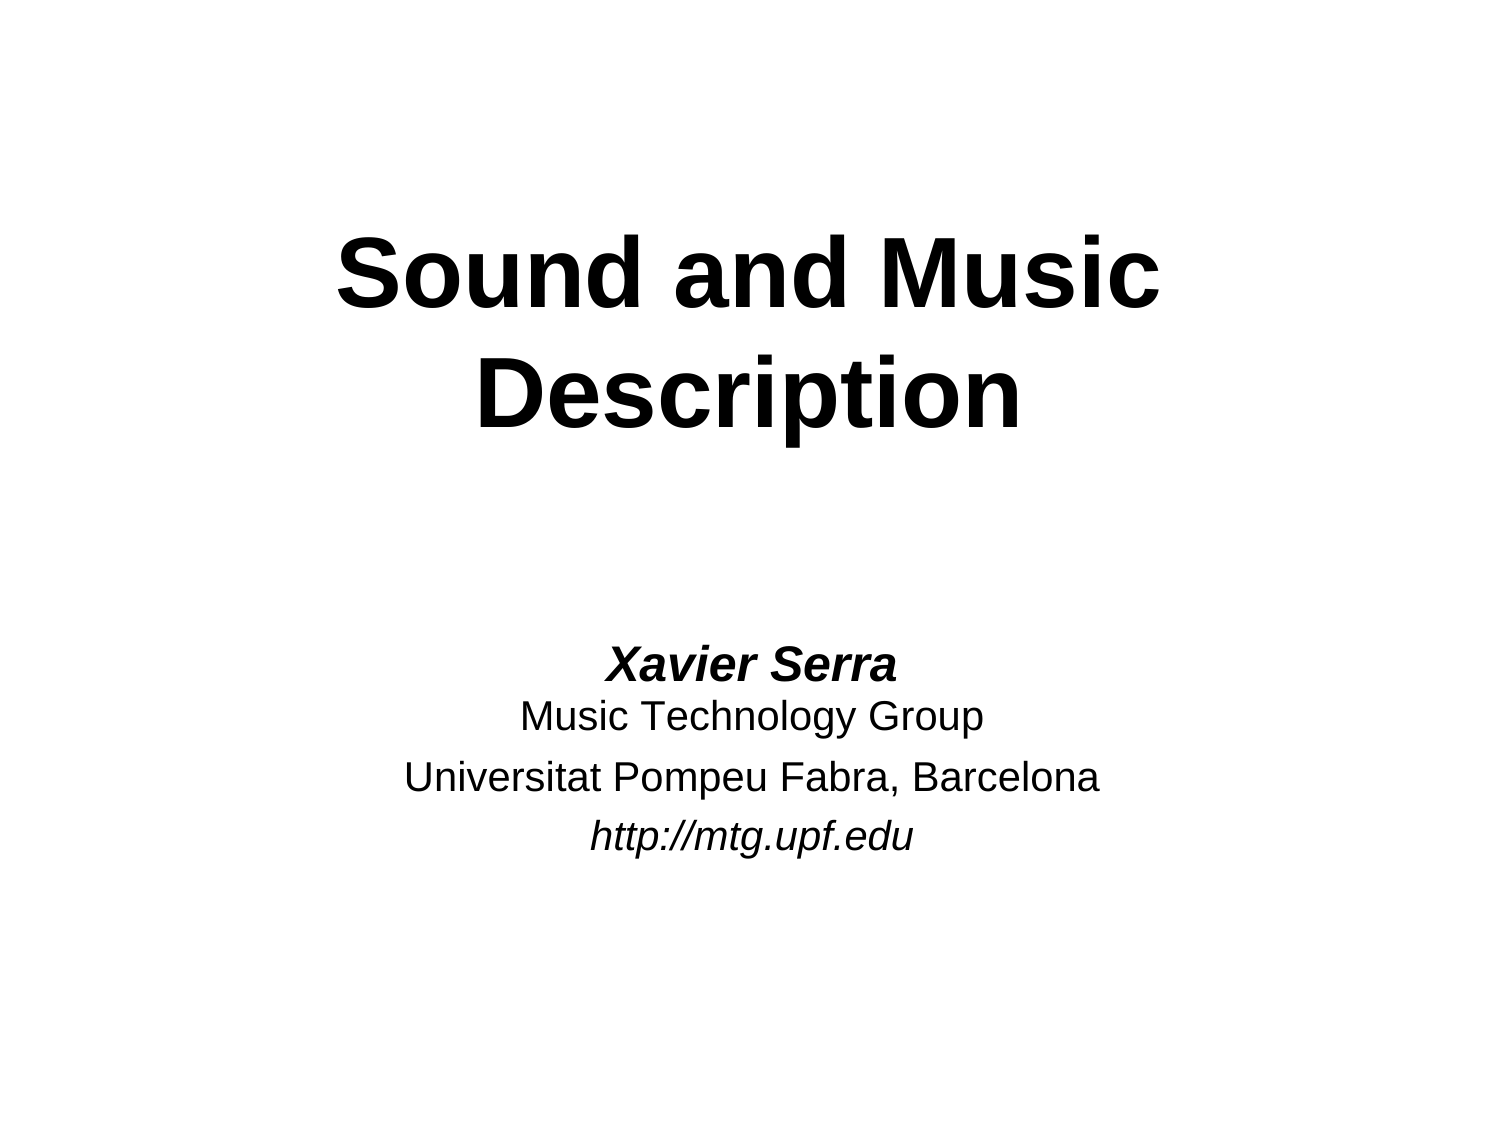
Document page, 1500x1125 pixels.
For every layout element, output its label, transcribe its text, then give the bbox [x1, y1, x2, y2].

title Sound and Music Description [126, 82, 1334, 572]
text_box Xavier Serra Music Technology Group Universitat Pompeu Fabra, Barcelona http://mtg.upf.edu [338, 628, 1166, 928]
